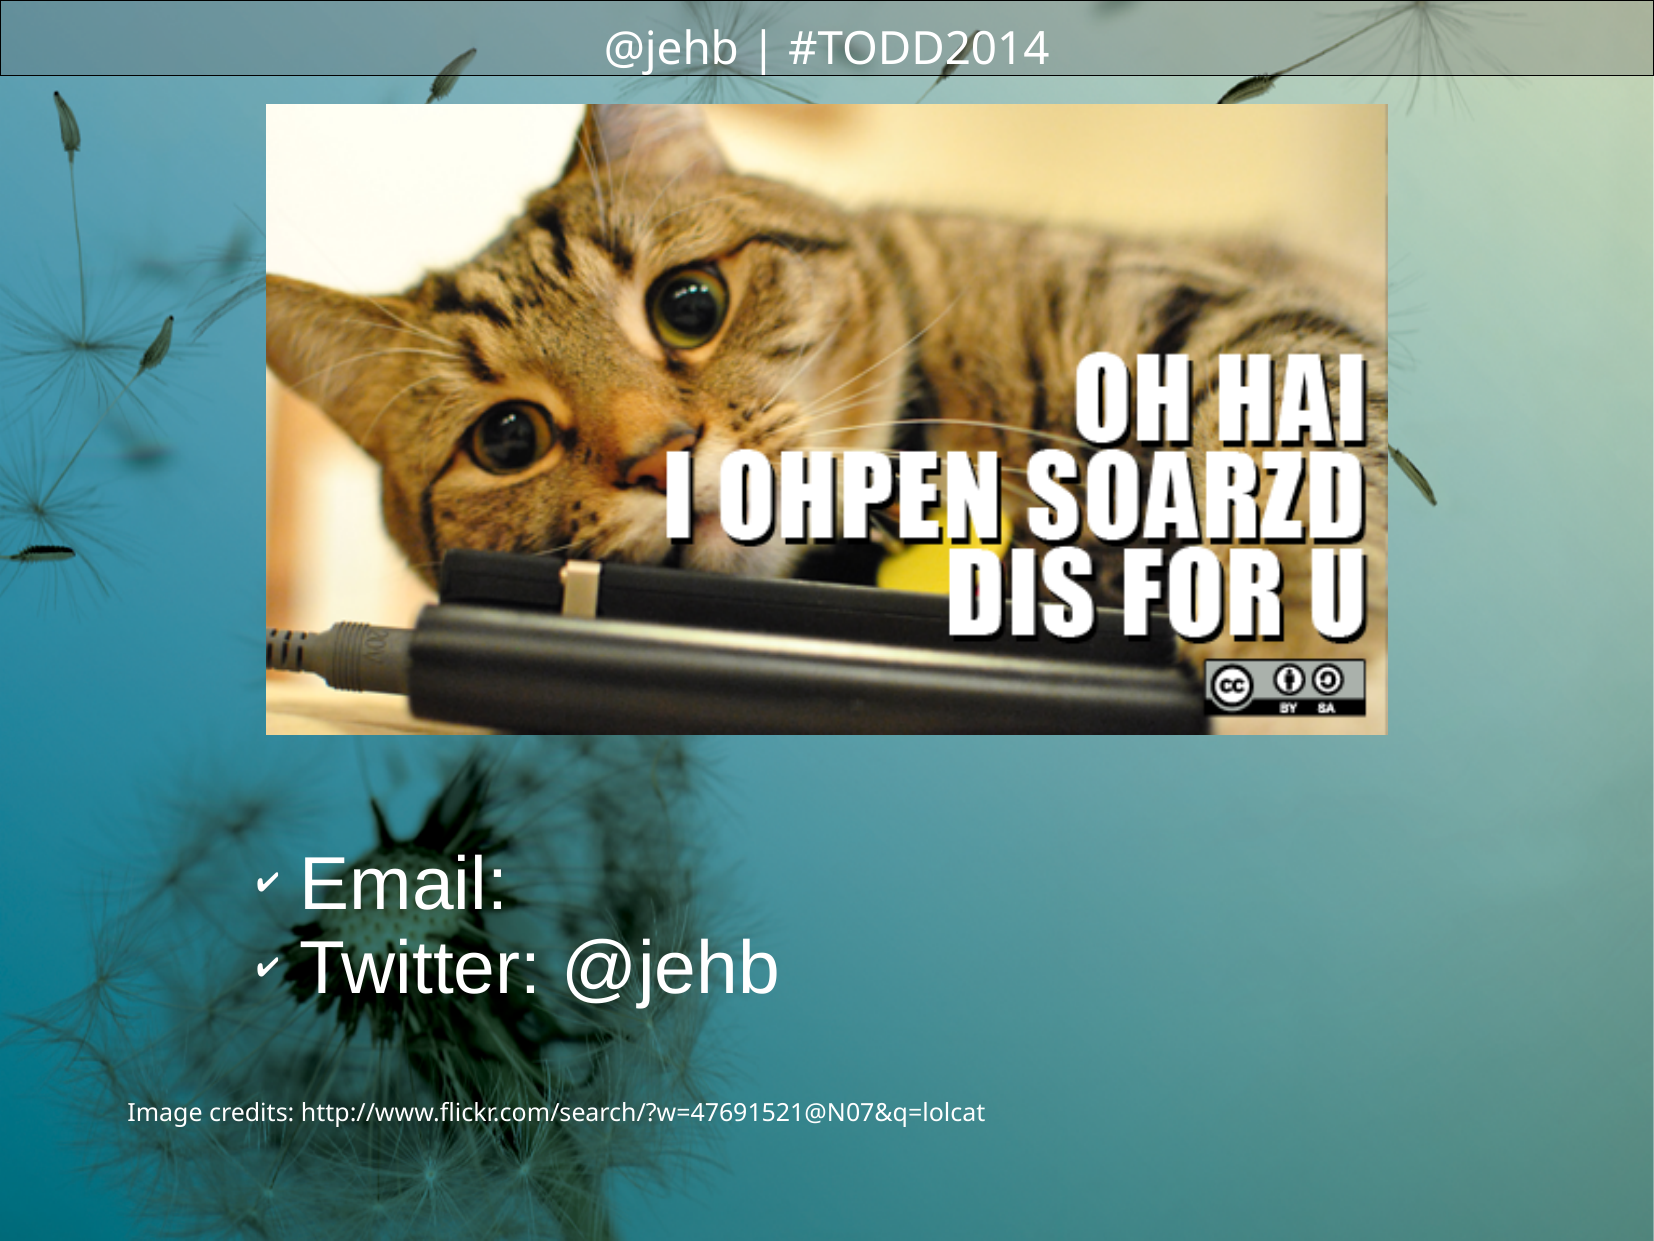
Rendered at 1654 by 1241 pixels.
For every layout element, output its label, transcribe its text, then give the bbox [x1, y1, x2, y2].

text_box Image credits: http://www.flickr.com/search/?w=47691521@N07&q=lolcat [112, 1087, 1017, 1131]
text_box Email: Twitter: @jehb [256, 795, 1397, 1141]
picture [0, 76, 1654, 1241]
